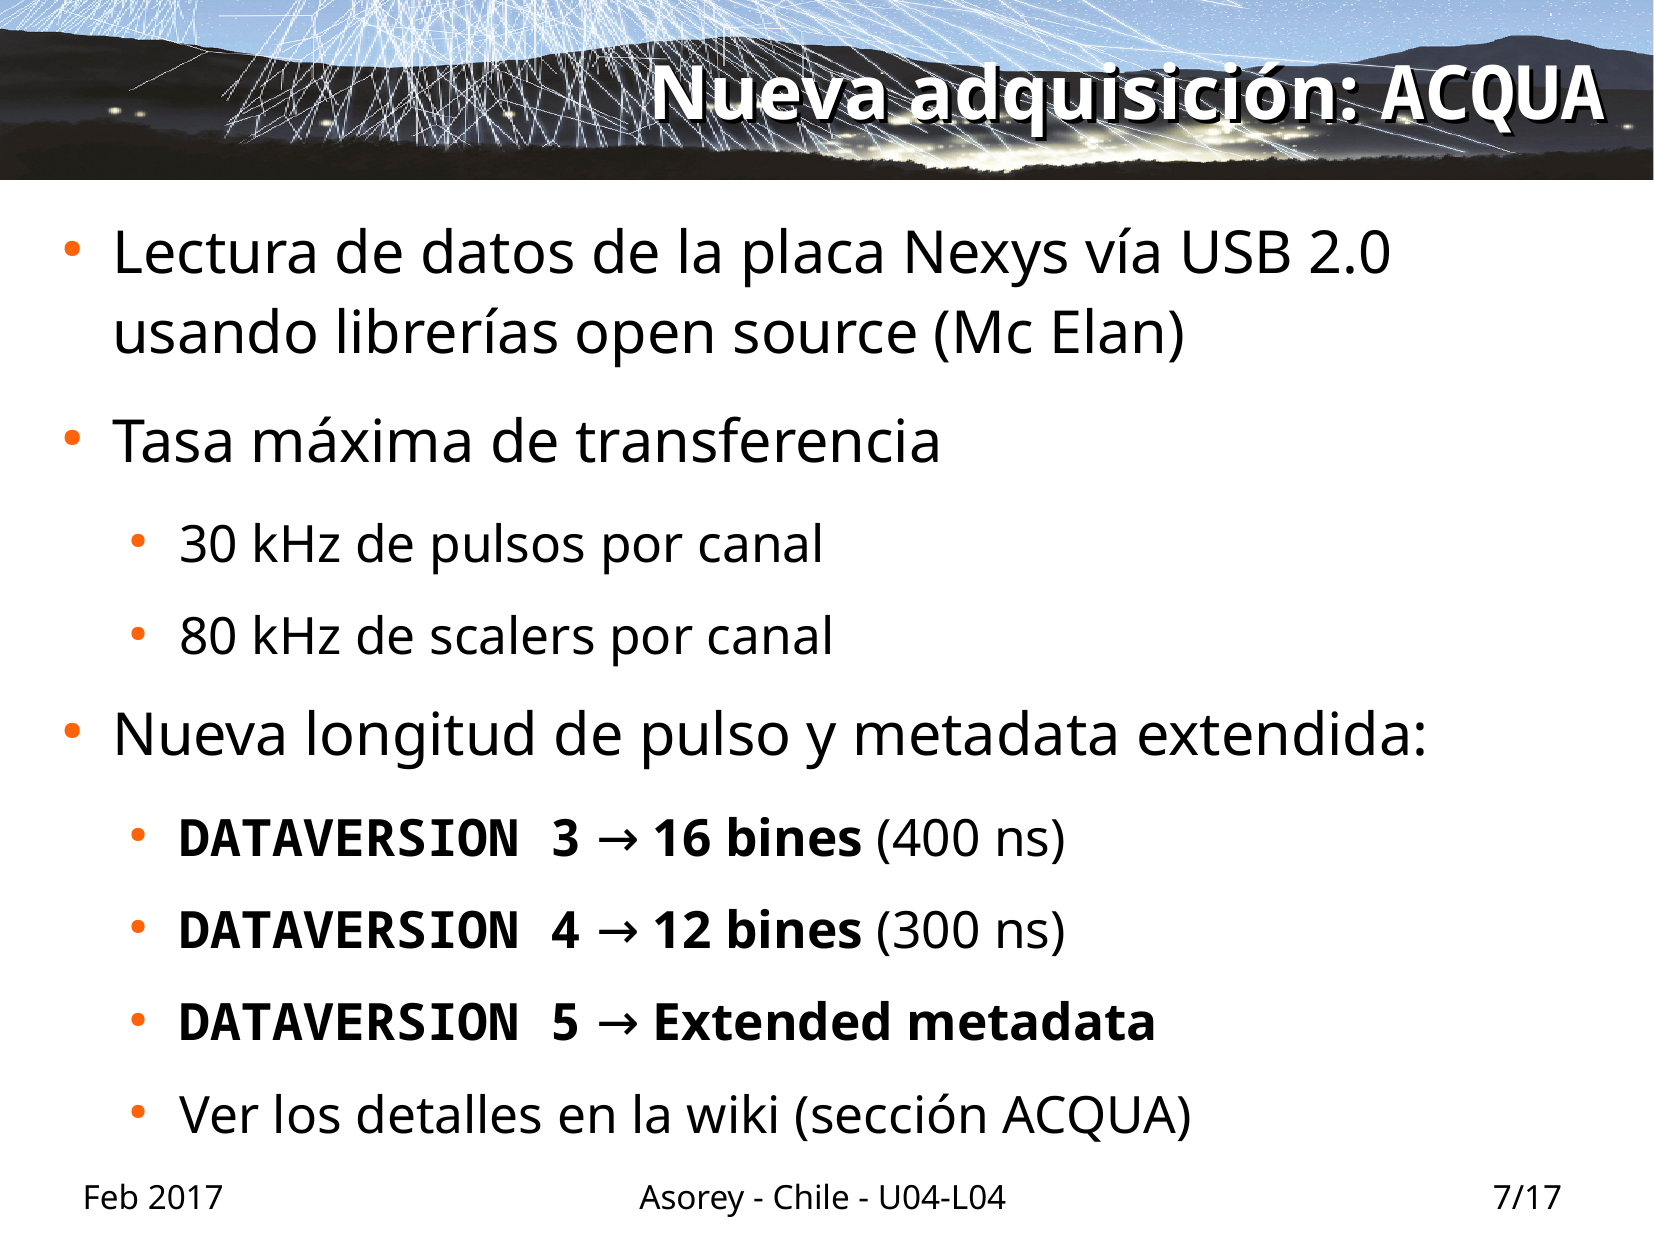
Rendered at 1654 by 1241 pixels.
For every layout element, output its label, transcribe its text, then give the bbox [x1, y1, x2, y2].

list Lectura de datos de la placa Nexys vía USB 2.0 usando librerías open source (Mc Elan) Tasa máxima de transferencia 30 kHz de pulsos por canal 80 kHz de scalers por canal Nueva longitud de pulso y metadata extendida: DATAVERSION 3 → 16 bines (400 ns) DATAVERSION 4 → 12 bines (300 ns) DATAVERSION 5 → Extended metadata Ver los detalles en la wiki (sección ACQUA) [45, 210, 1606, 1156]
picture [0, 0, 1654, 180]
title Nueva adquisición: ACQUA [45, 15, 1606, 166]
